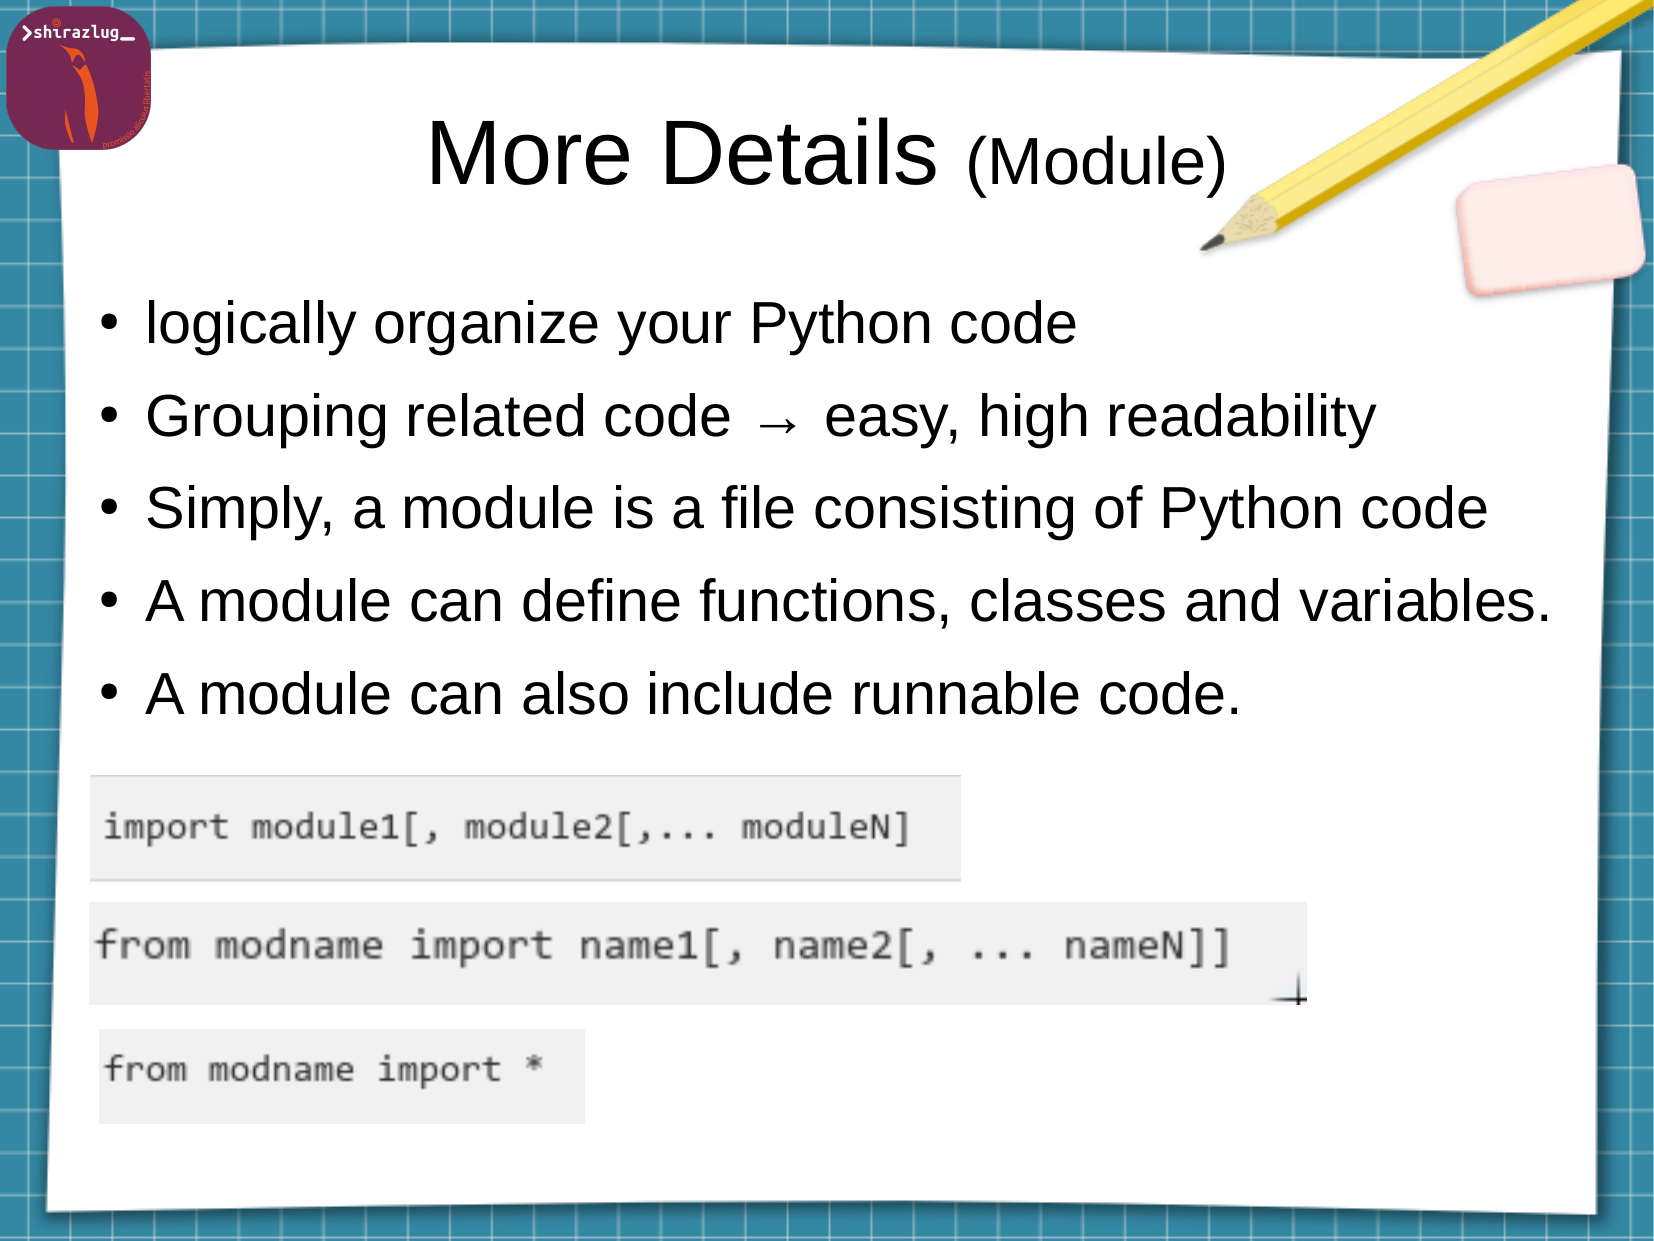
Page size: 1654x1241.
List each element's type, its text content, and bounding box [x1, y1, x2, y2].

title More Details (Module) [82, 49, 1571, 257]
list logically organize your Python code Grouping related code → easy, high readability Simply, a module is a file consisting of Python code A module can define functions, classes and variables. A module can also include runnable code. [82, 290, 1571, 736]
picture [0, 0, 1654, 1241]
